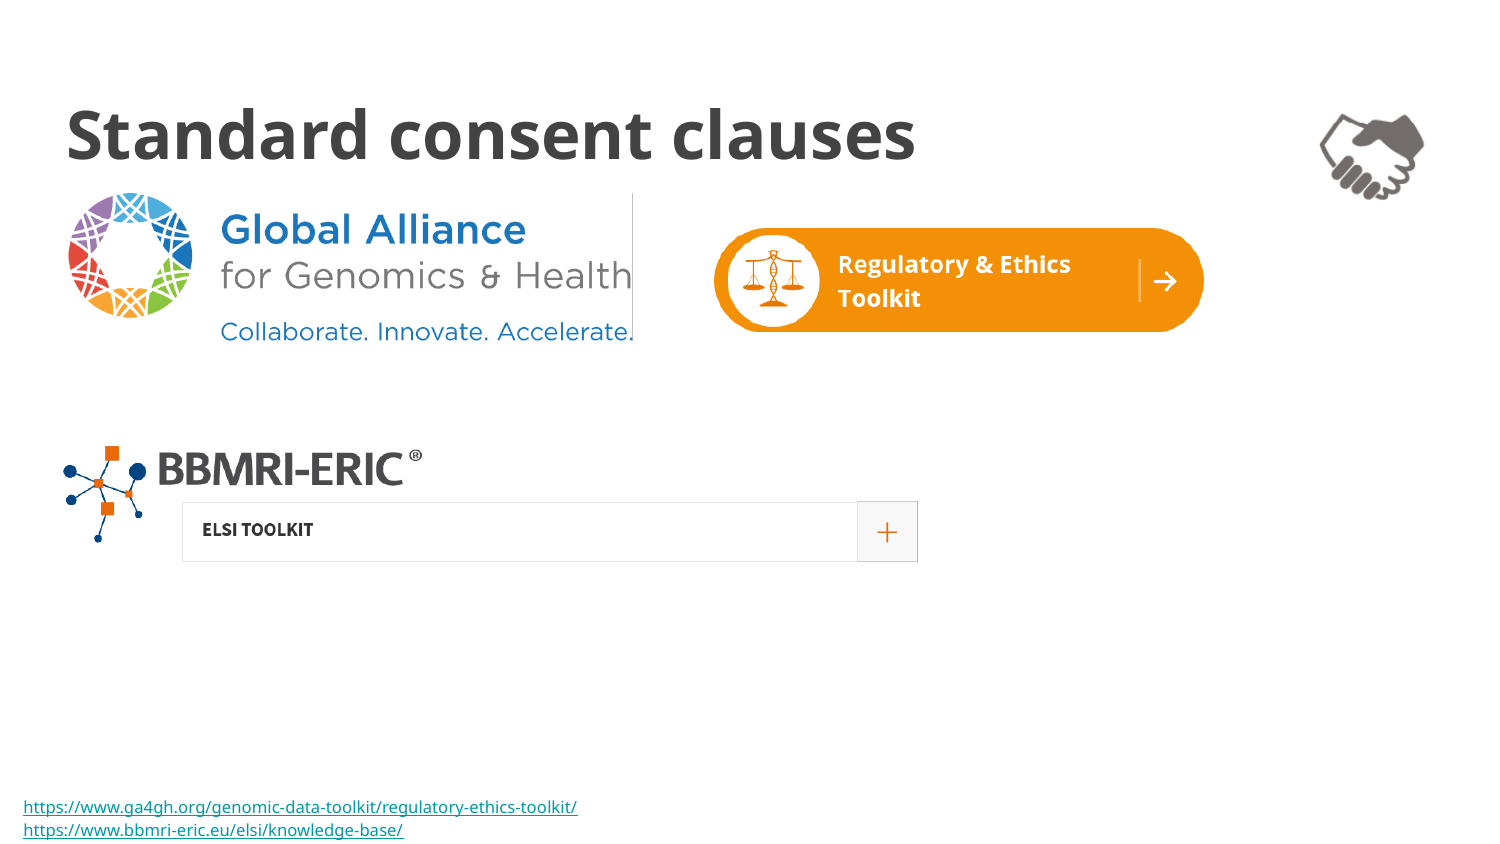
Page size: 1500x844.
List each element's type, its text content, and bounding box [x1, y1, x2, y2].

text_box https://www.ga4gh.org/genomic-data-toolkit/regulatory-ethics-toolkit/ https://www.bbmri-eric.eu/elsi/knowledge-base/ [8, 782, 1208, 844]
title Standard consent clauses [51, 77, 1231, 172]
picture [713, 227, 1207, 332]
picture [55, 432, 923, 562]
picture [1231, 47, 1479, 245]
picture [68, 193, 637, 341]
